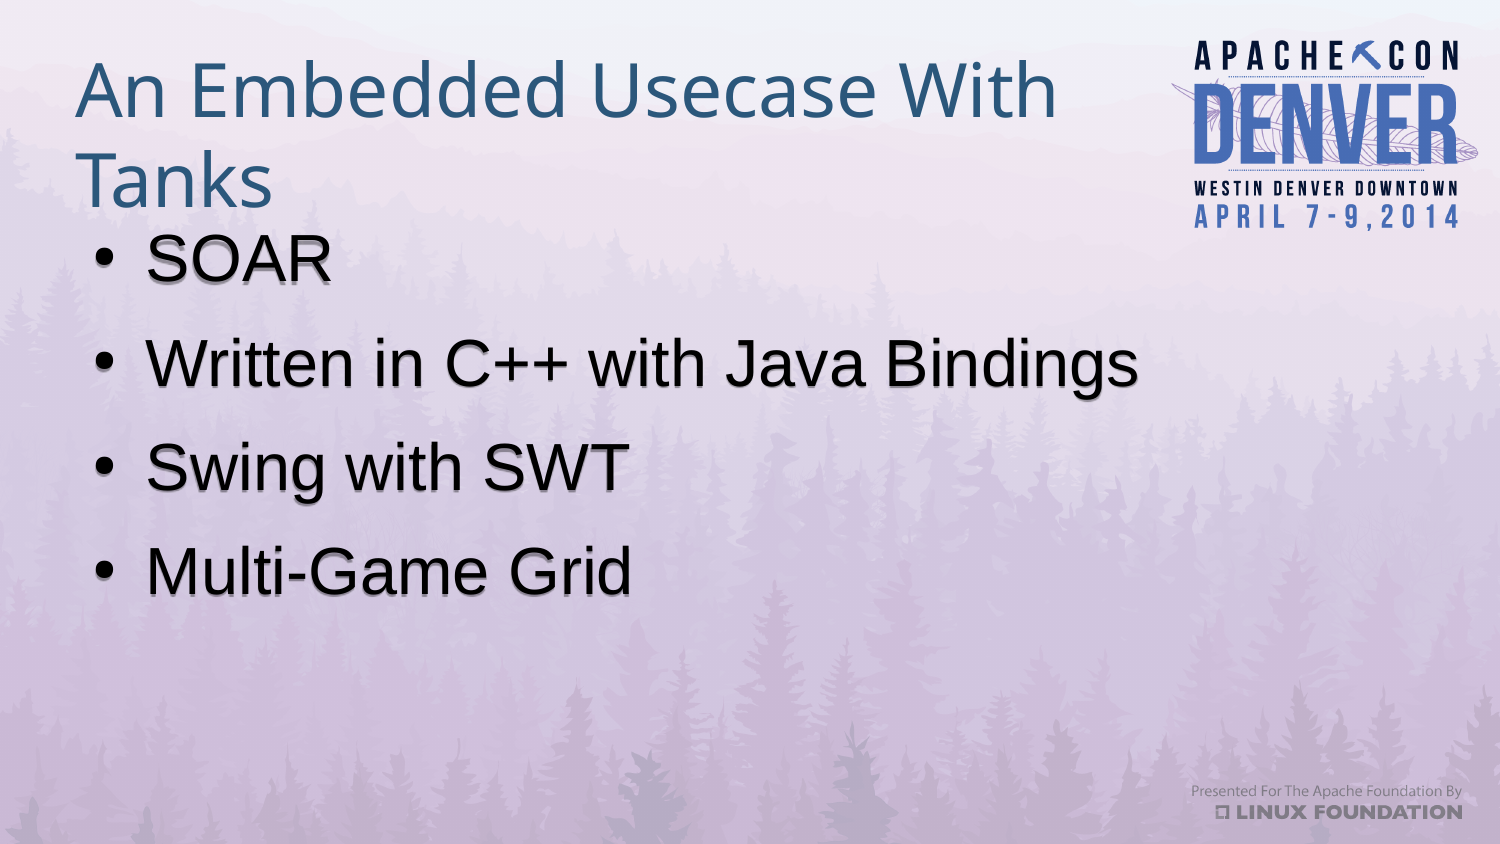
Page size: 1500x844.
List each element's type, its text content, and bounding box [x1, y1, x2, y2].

list SOAR Written in C++ with Java Bindings Swing with SWT Multi-Game Grid [75, 221, 1425, 755]
picture [0, 0, 1500, 844]
text_box An Embedded Usecase With Tanks [60, 35, 1111, 136]
